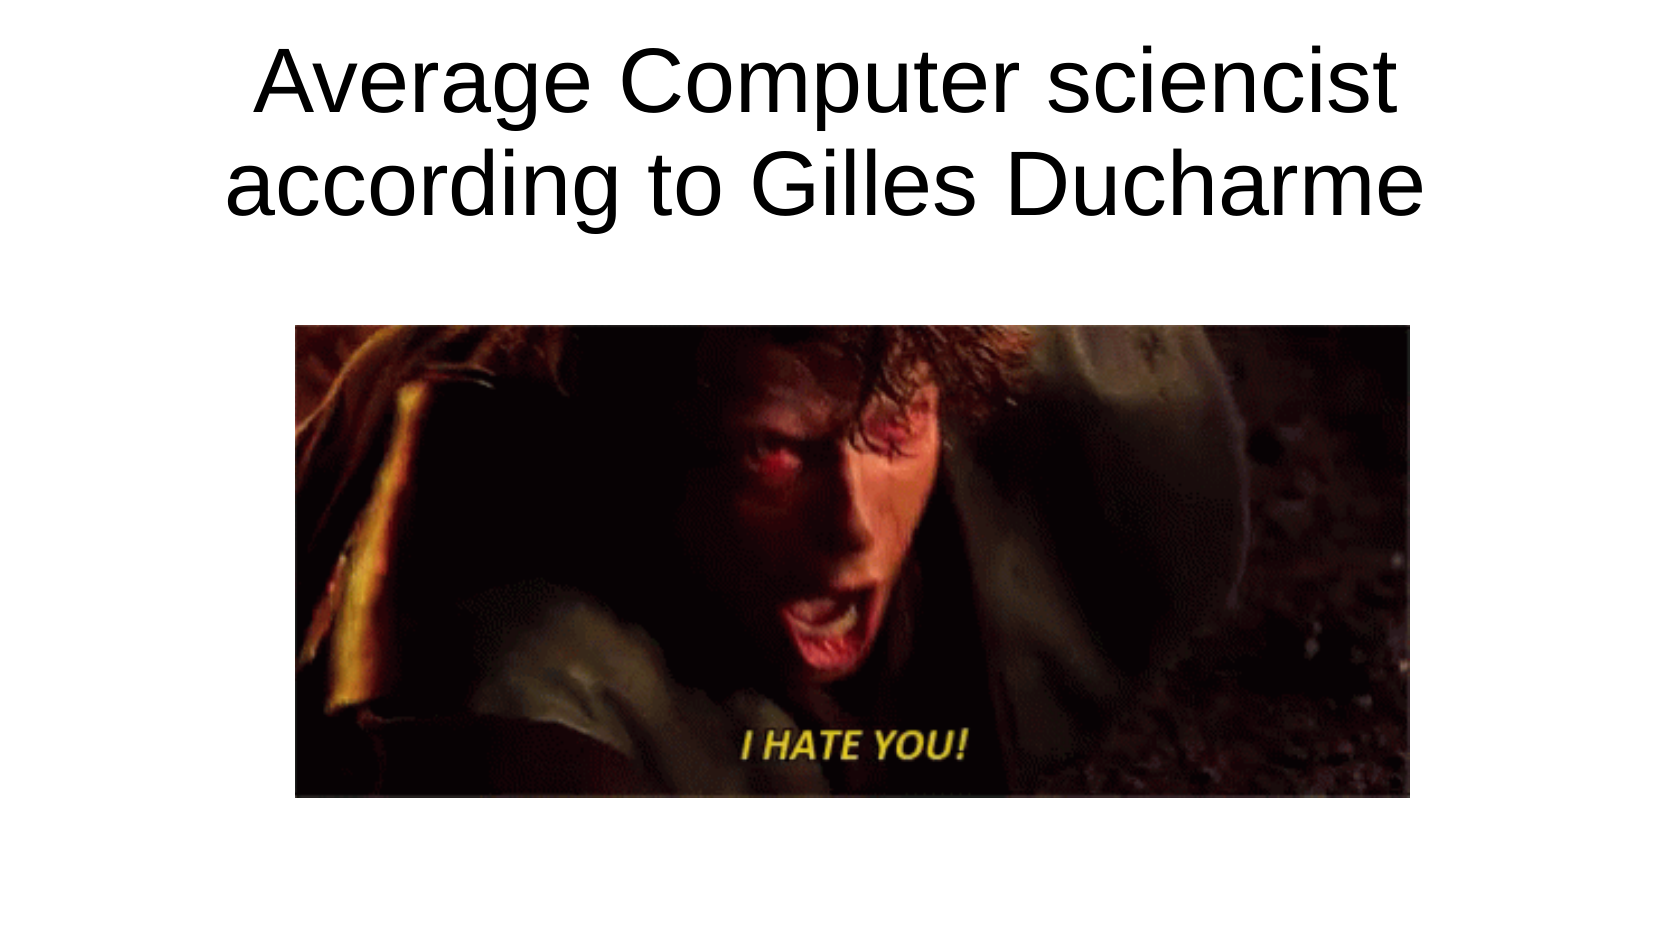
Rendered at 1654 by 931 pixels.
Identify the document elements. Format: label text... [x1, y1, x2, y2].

title Average Computer sciencist according to Gilles Ducharme [82, 29, 1571, 235]
picture [295, 325, 1410, 798]
